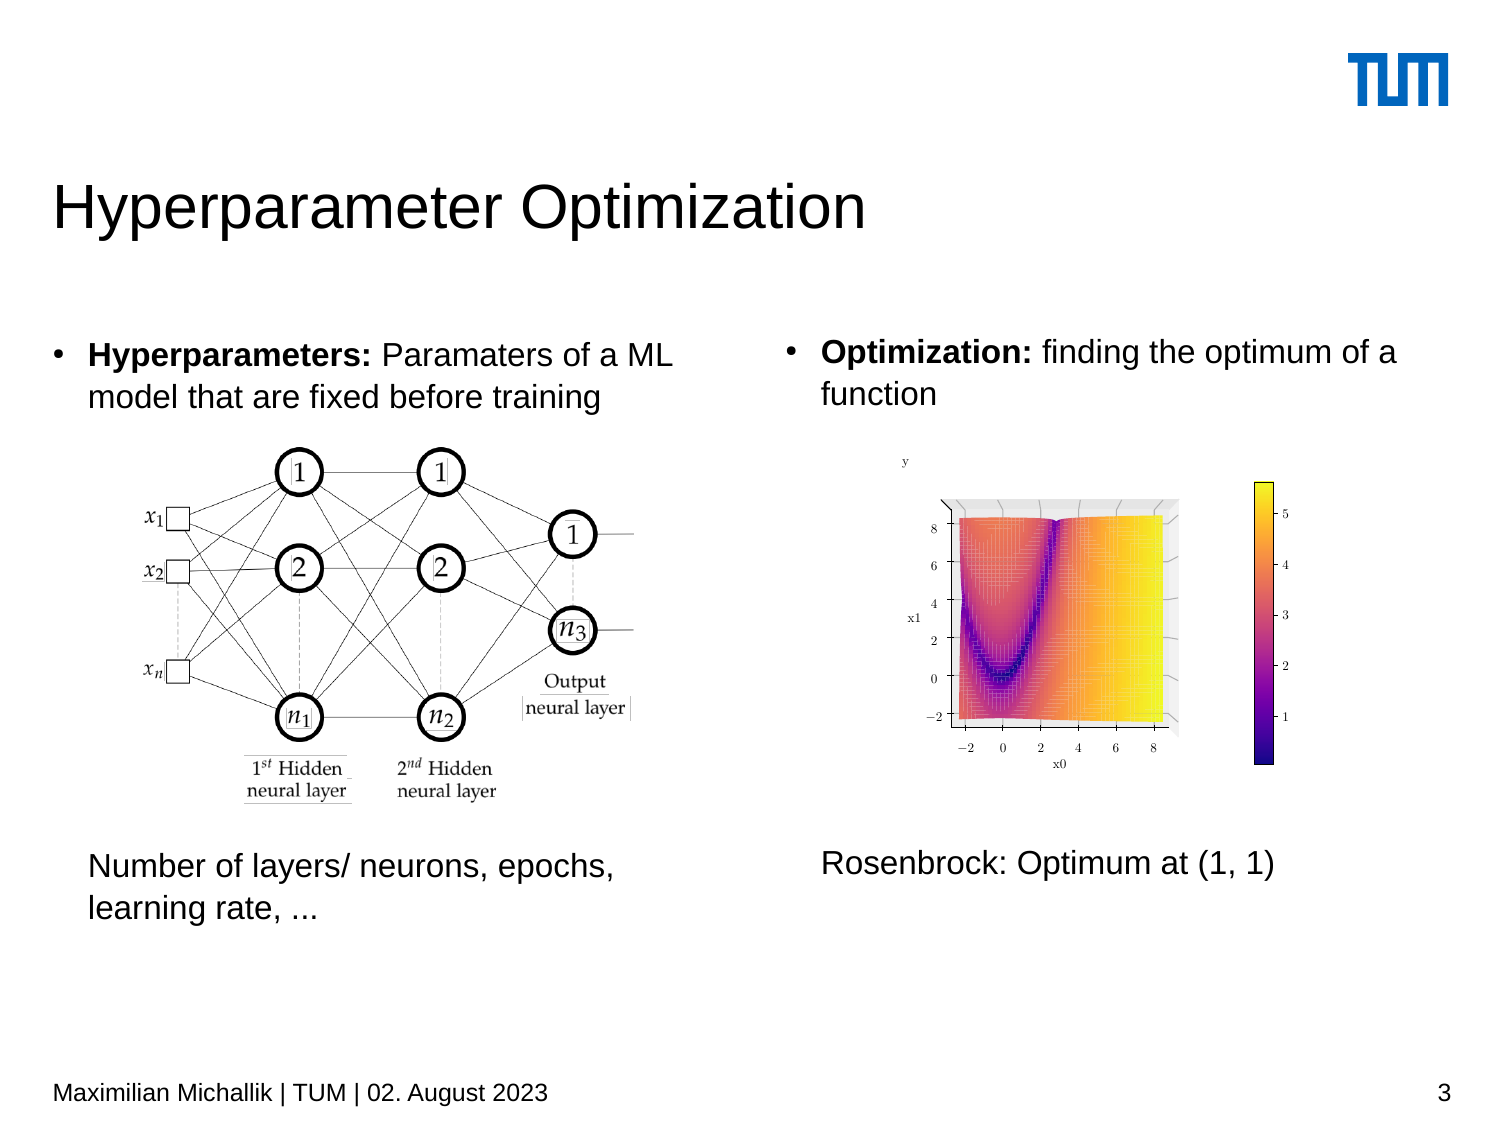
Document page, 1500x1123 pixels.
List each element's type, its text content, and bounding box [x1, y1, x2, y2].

title Hyperparameter Optimization [52, 171, 1453, 242]
picture [869, 437, 1300, 810]
list Hyperparameters: Paramaters of a ML model that are fixed before training Number of layers/ neurons, epochs, learning rate, ... [52, 330, 756, 996]
list Optimization: finding the optimum of a function Rosenbrock: Optimum at (1, 1) [785, 327, 1489, 993]
picture [141, 447, 634, 804]
